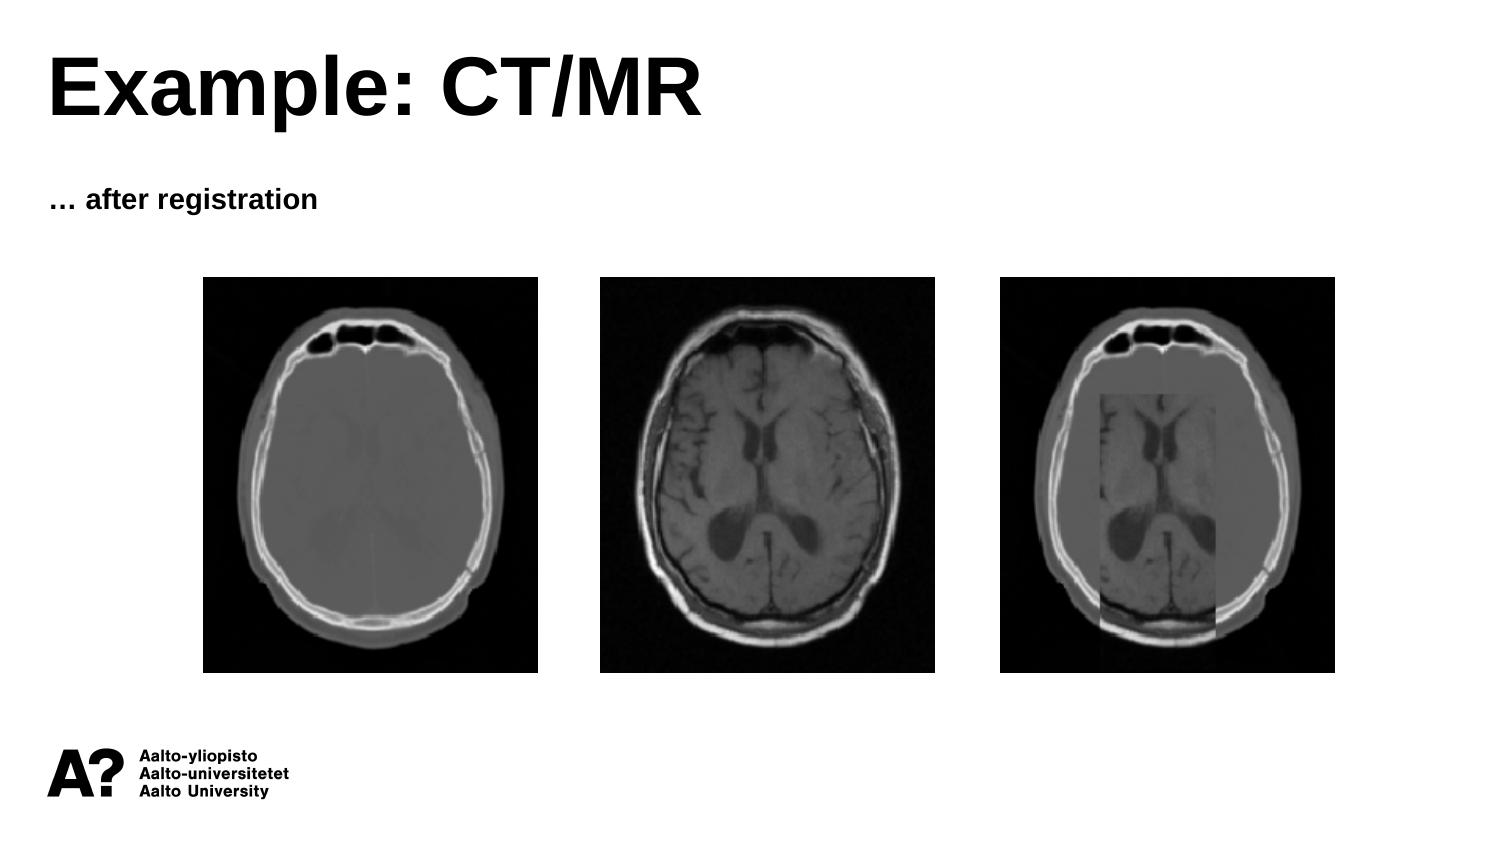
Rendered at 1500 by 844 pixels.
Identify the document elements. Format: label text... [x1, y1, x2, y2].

picture [203, 277, 538, 673]
picture [1000, 277, 1335, 673]
list … after registration [48, 180, 529, 240]
picture [600, 277, 935, 673]
list Example: CT/MR [47, 32, 1442, 197]
picture [0, 702, 337, 844]
